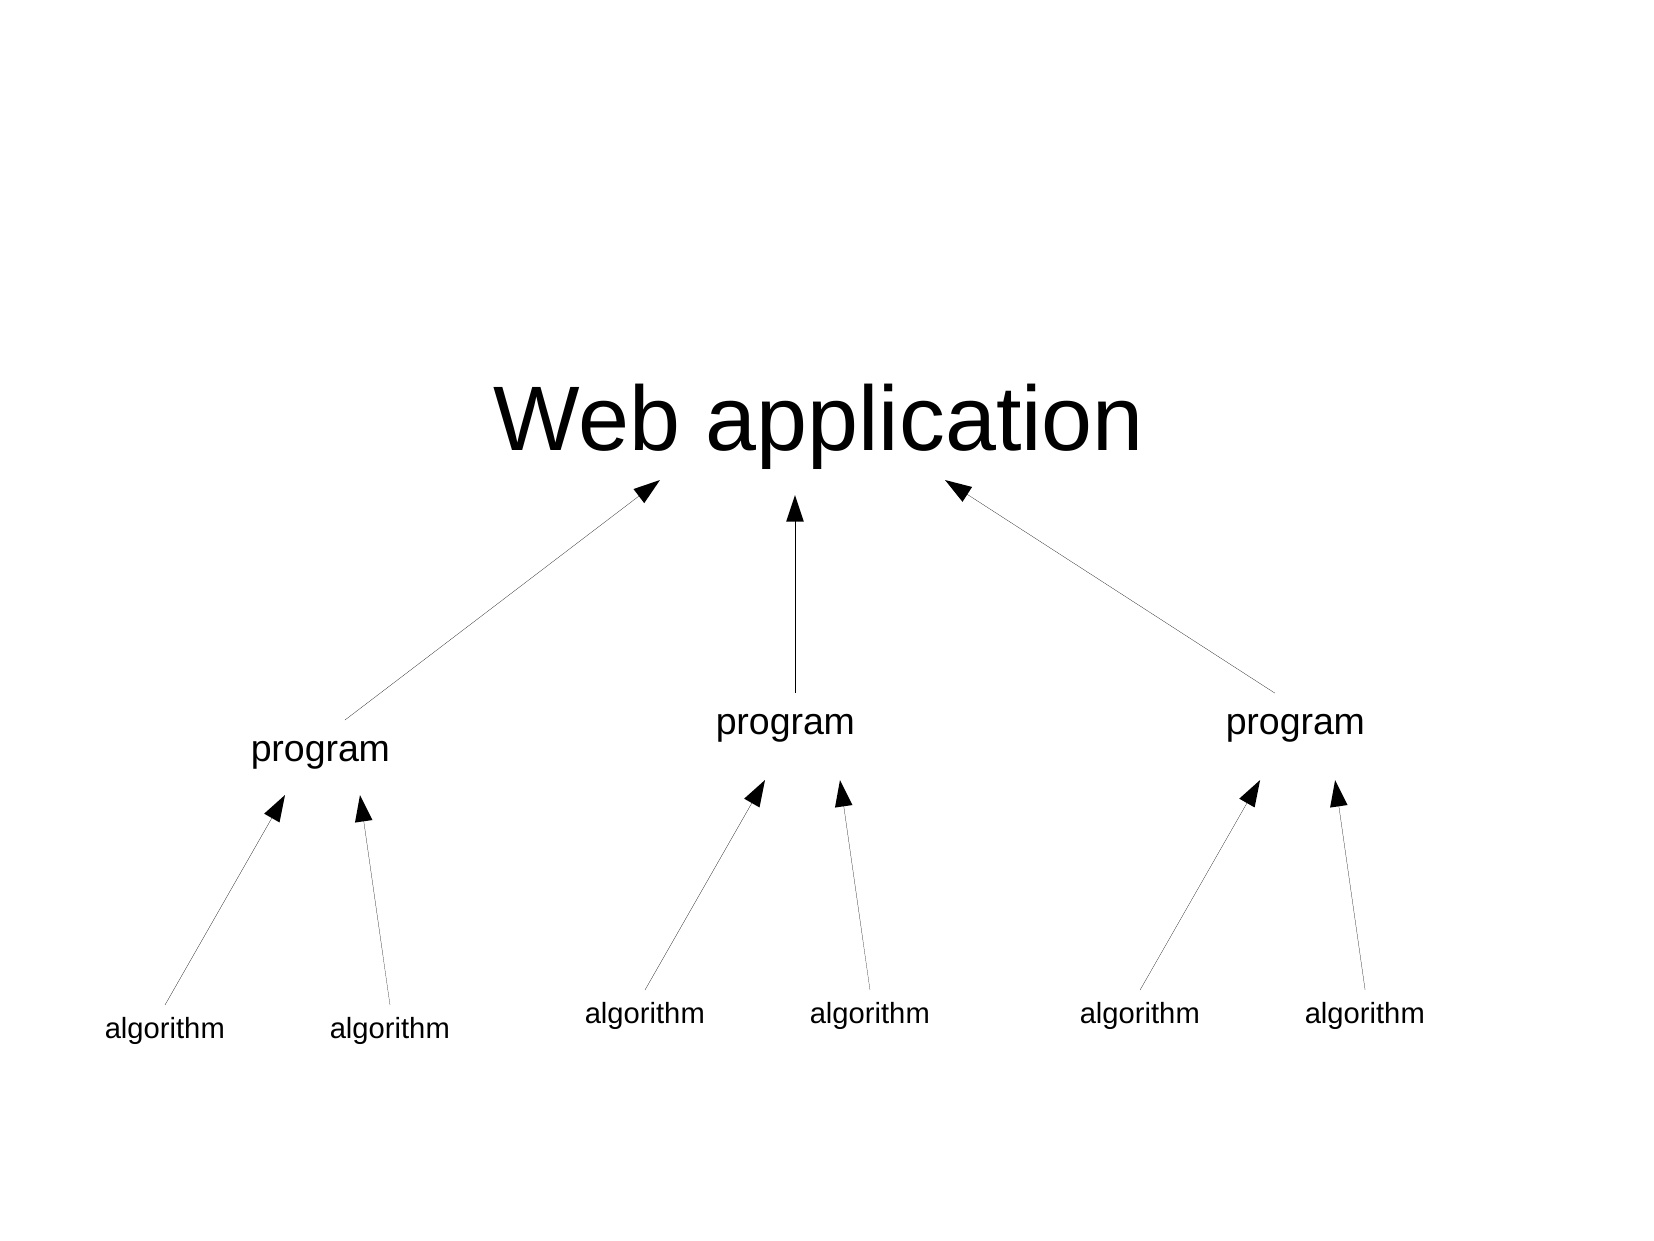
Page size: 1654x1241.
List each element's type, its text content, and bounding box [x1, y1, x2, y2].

title Web application [75, 315, 1564, 523]
text_box algorithm [1290, 990, 1441, 1038]
text_box algorithm [795, 990, 945, 1038]
text_box algorithm [570, 990, 720, 1038]
text_box program [236, 720, 406, 777]
text_box program [1211, 693, 1381, 751]
text_box algorithm [1065, 990, 1216, 1038]
text_box algorithm [315, 1005, 465, 1053]
text_box algorithm [90, 1005, 240, 1053]
text_box program [701, 693, 871, 751]
